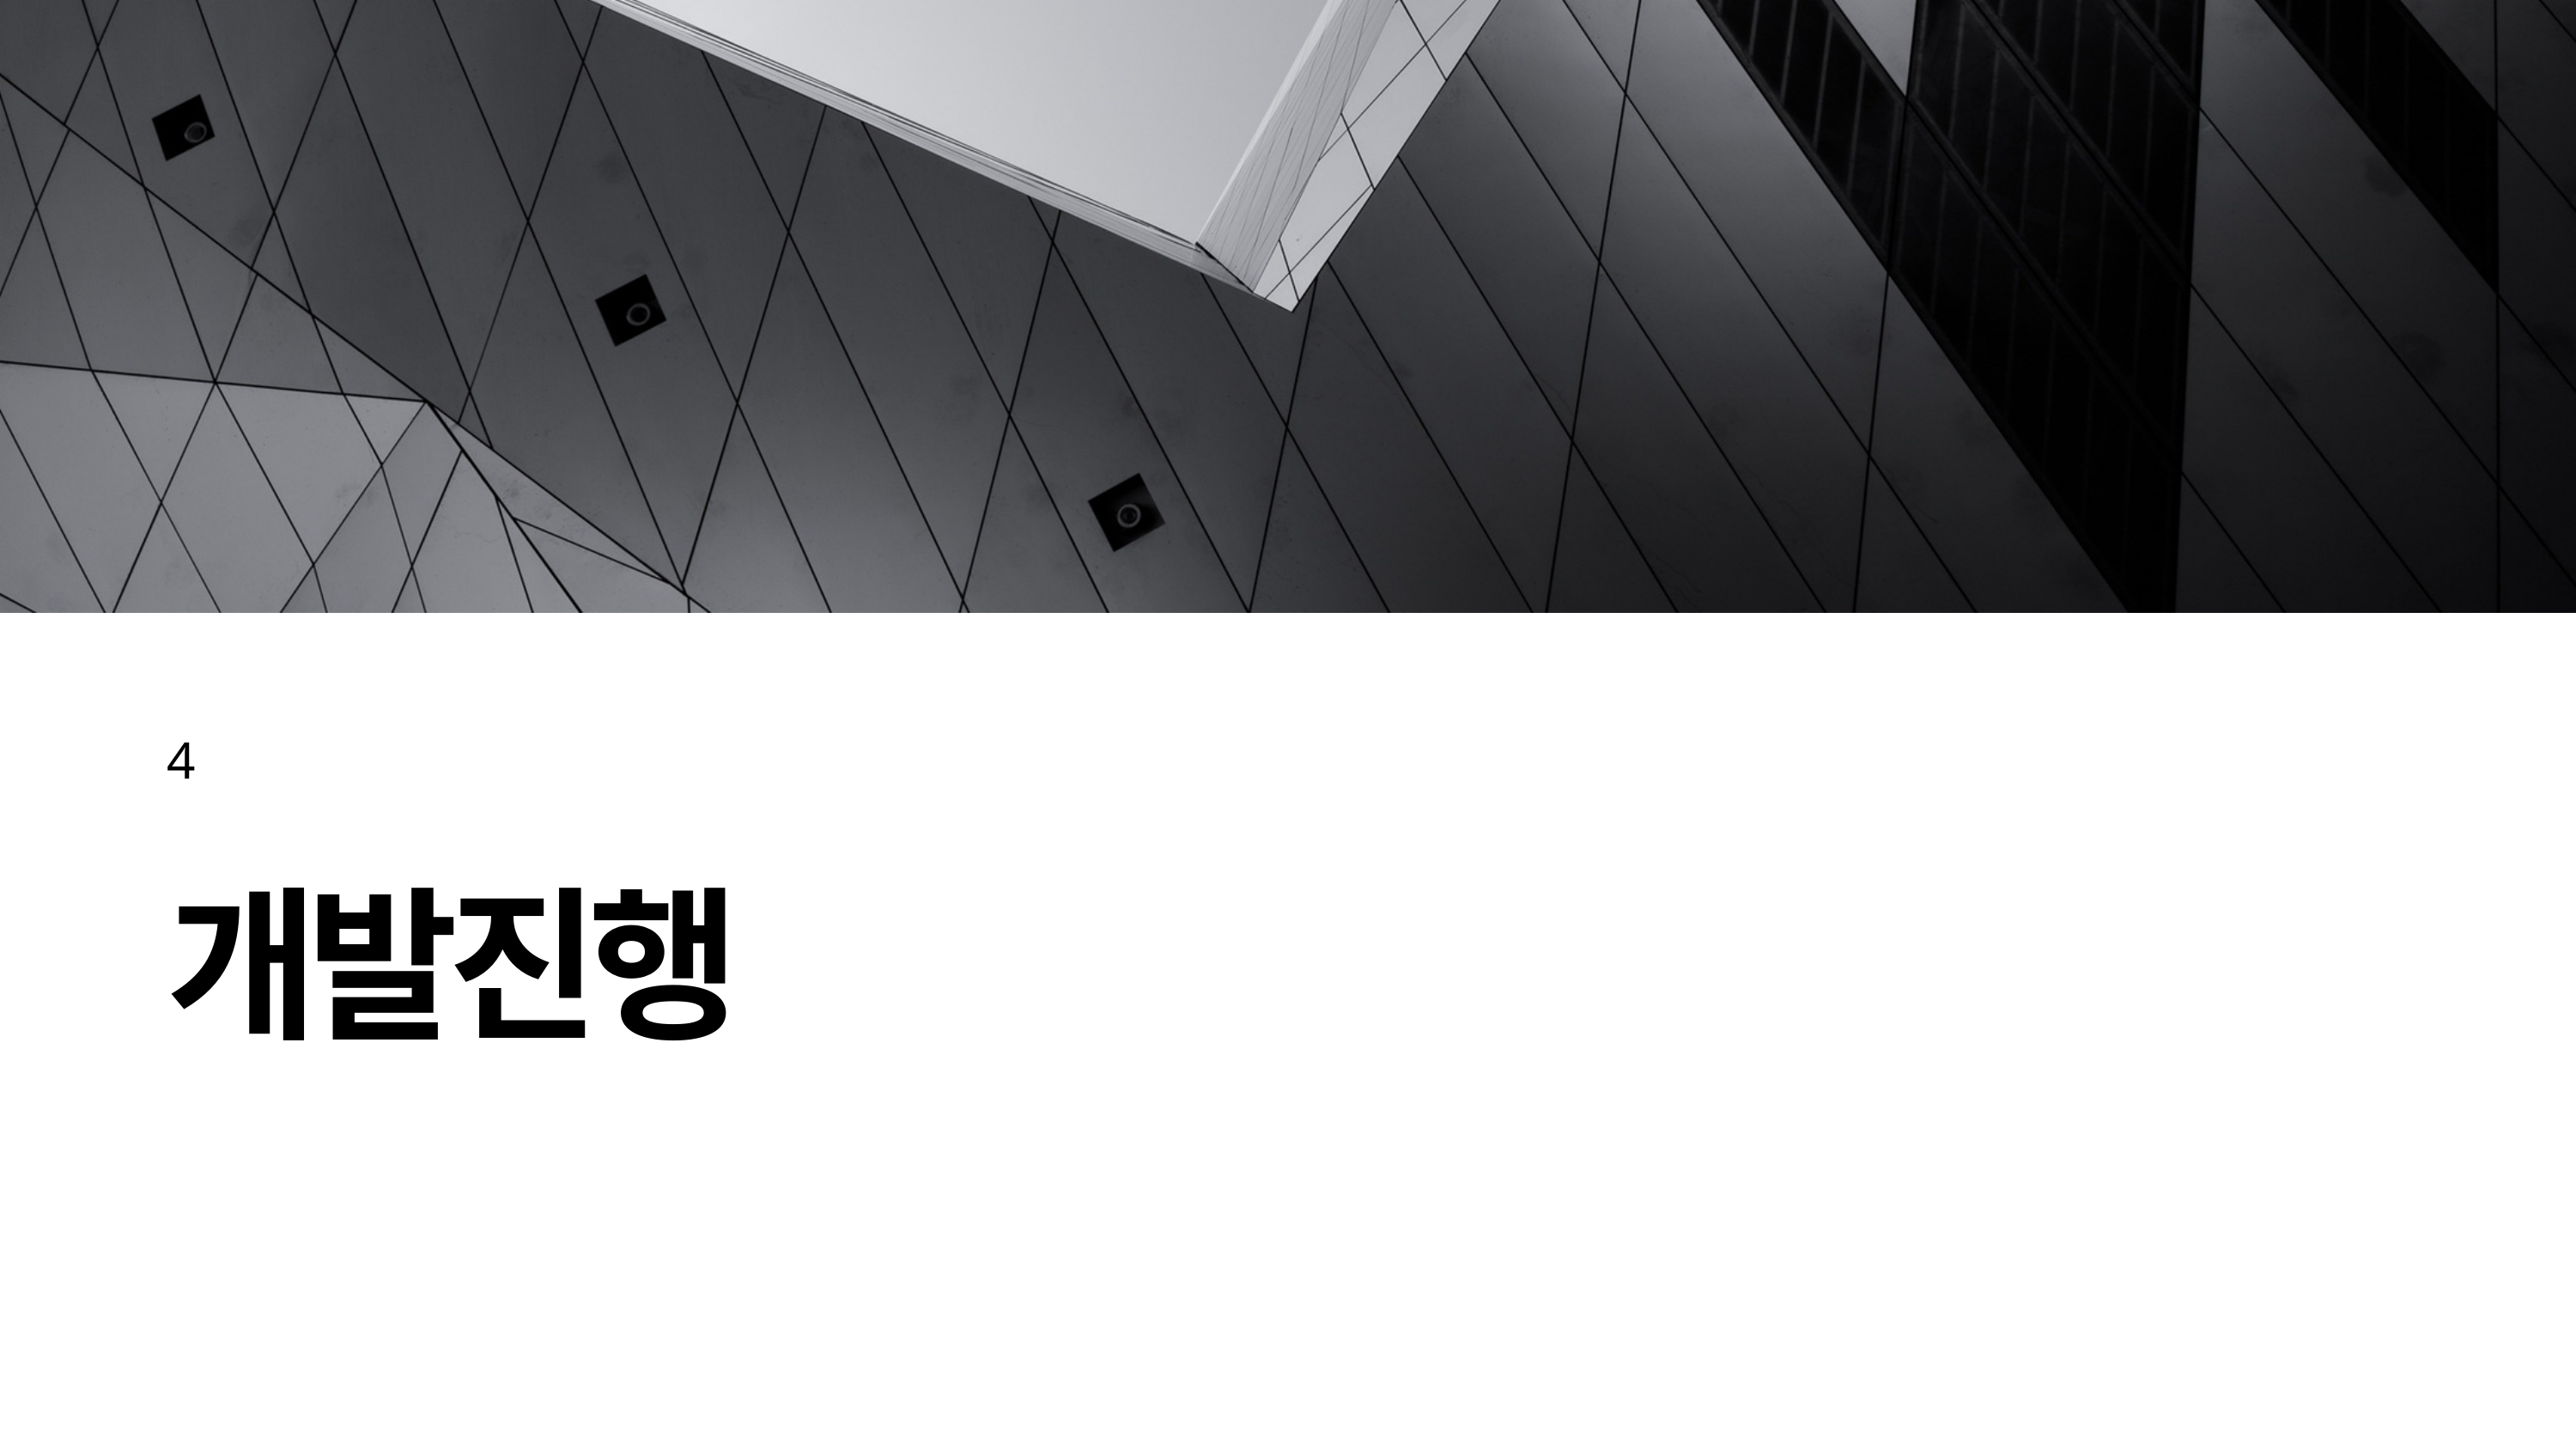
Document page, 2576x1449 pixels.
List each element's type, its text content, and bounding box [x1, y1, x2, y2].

text_box 개발진행 [167, 886, 1748, 1059]
text_box 4 [167, 718, 345, 789]
text_box [0, 0, 2576, 614]
